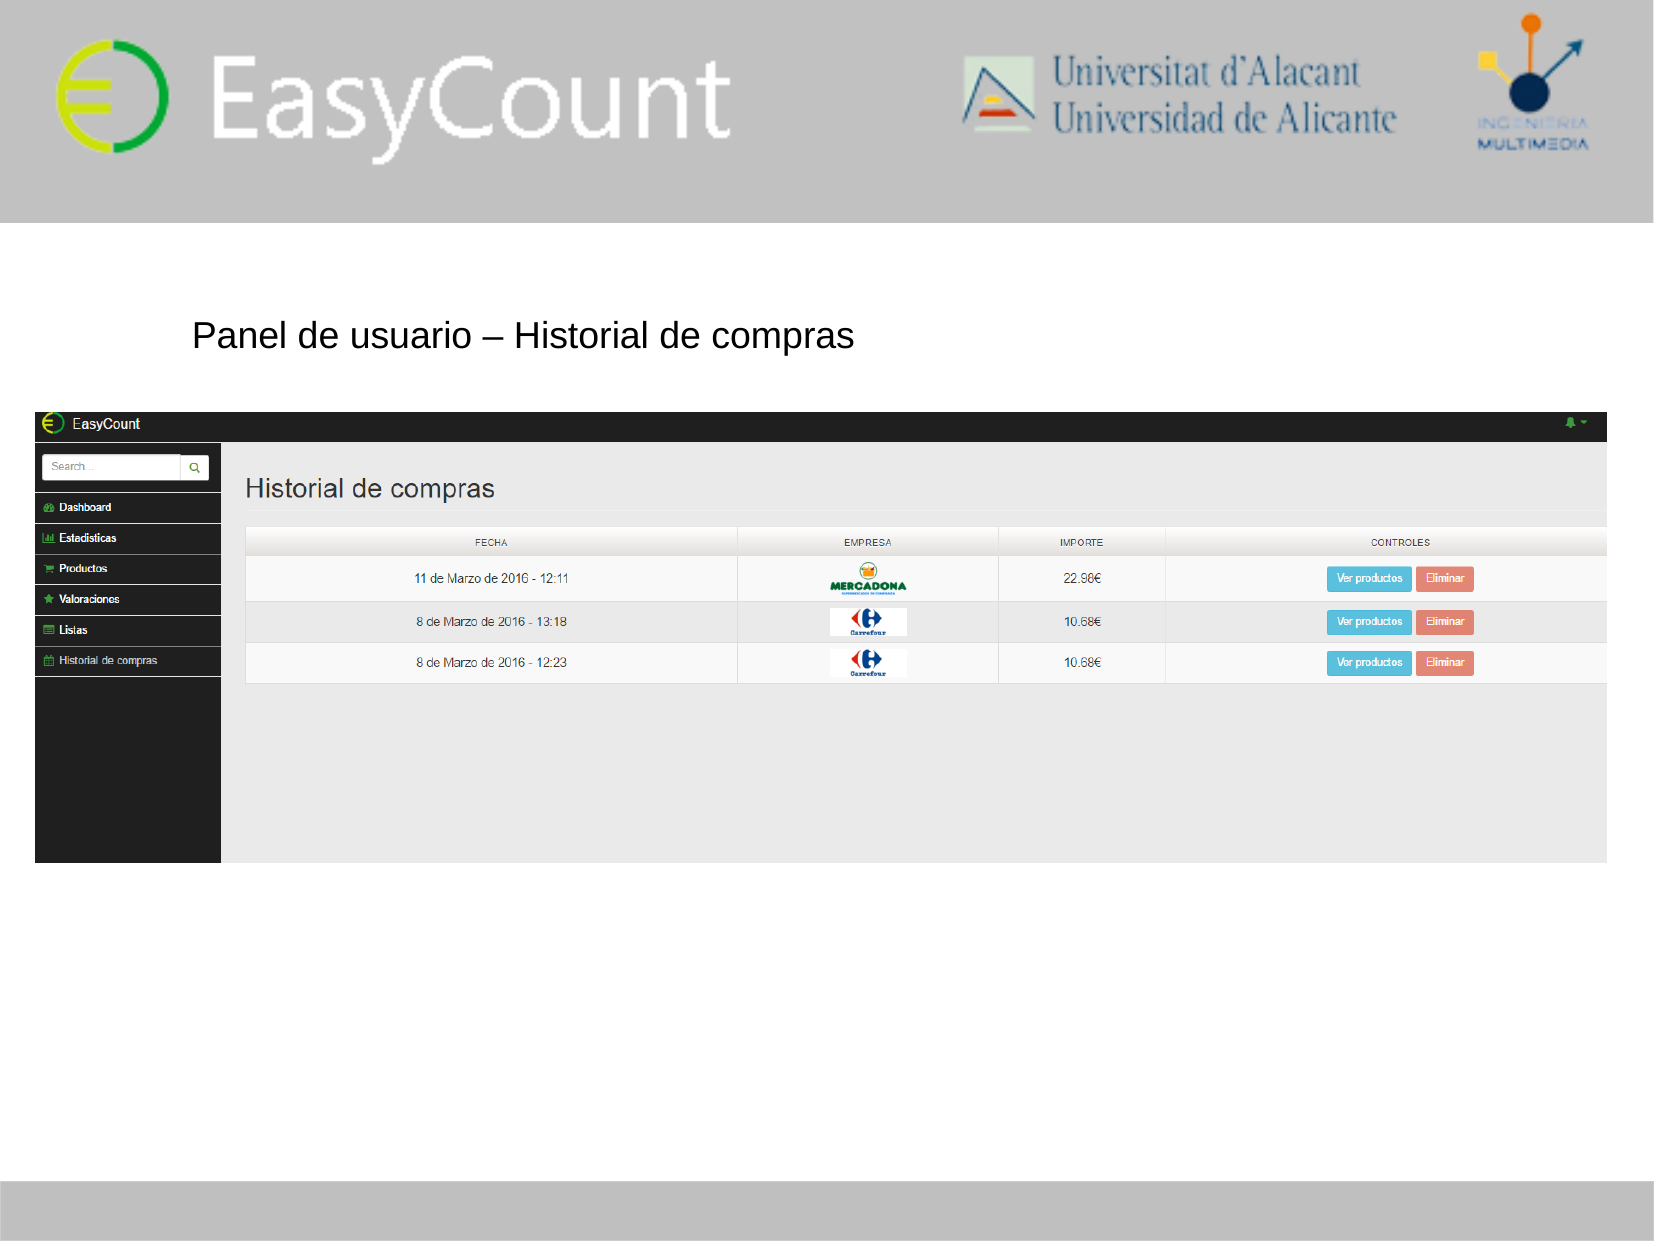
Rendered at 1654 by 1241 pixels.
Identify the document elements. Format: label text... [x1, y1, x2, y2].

text_box Panel de usuario – Historial de compras [177, 307, 871, 364]
text_box [0, 1181, 1654, 1241]
picture [35, 412, 1607, 863]
picture [0, 0, 1654, 223]
